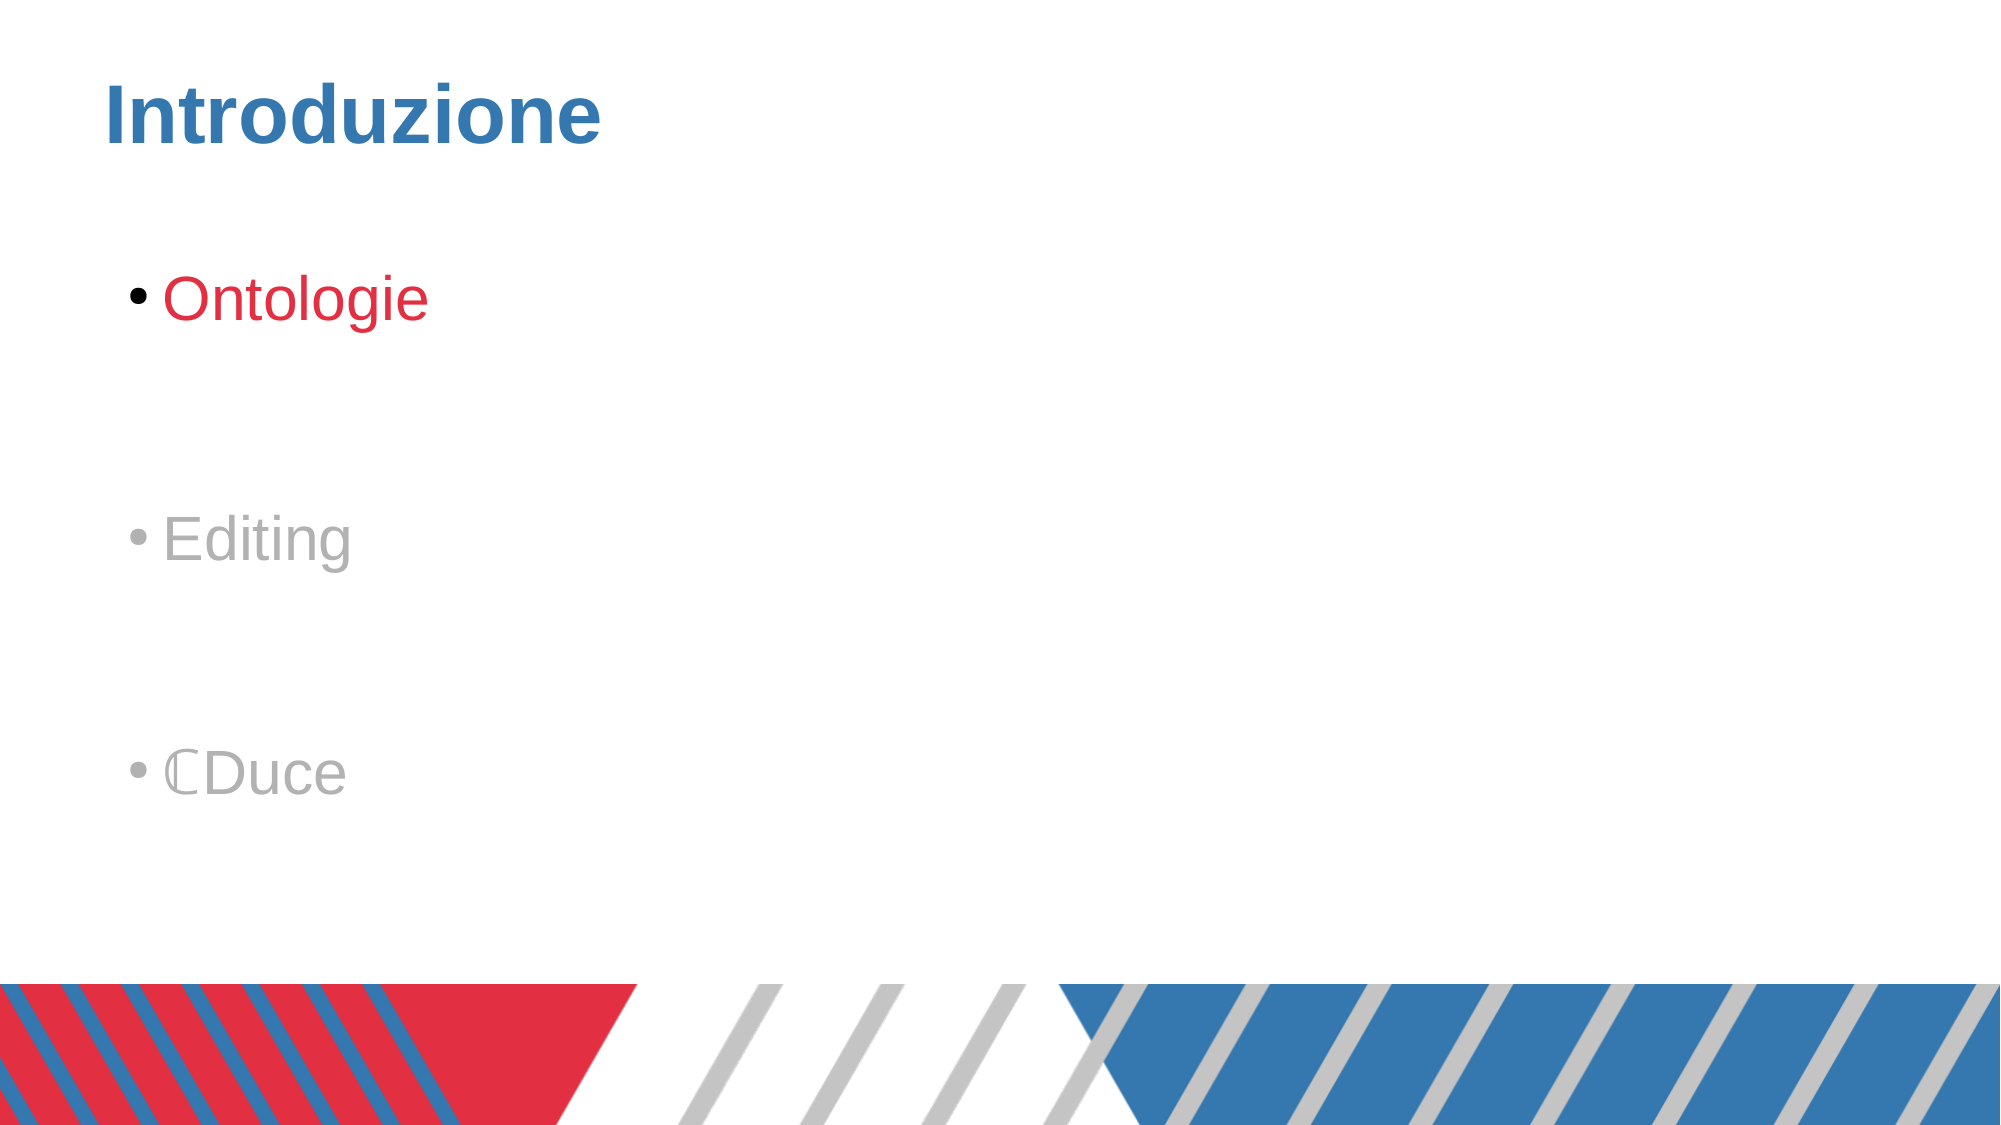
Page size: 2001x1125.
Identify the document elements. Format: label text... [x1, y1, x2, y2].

title Introduzione [89, 64, 1828, 171]
picture [0, 984, 2000, 1125]
text_box Ontologie Editing ℂDuce [112, 262, 1801, 976]
